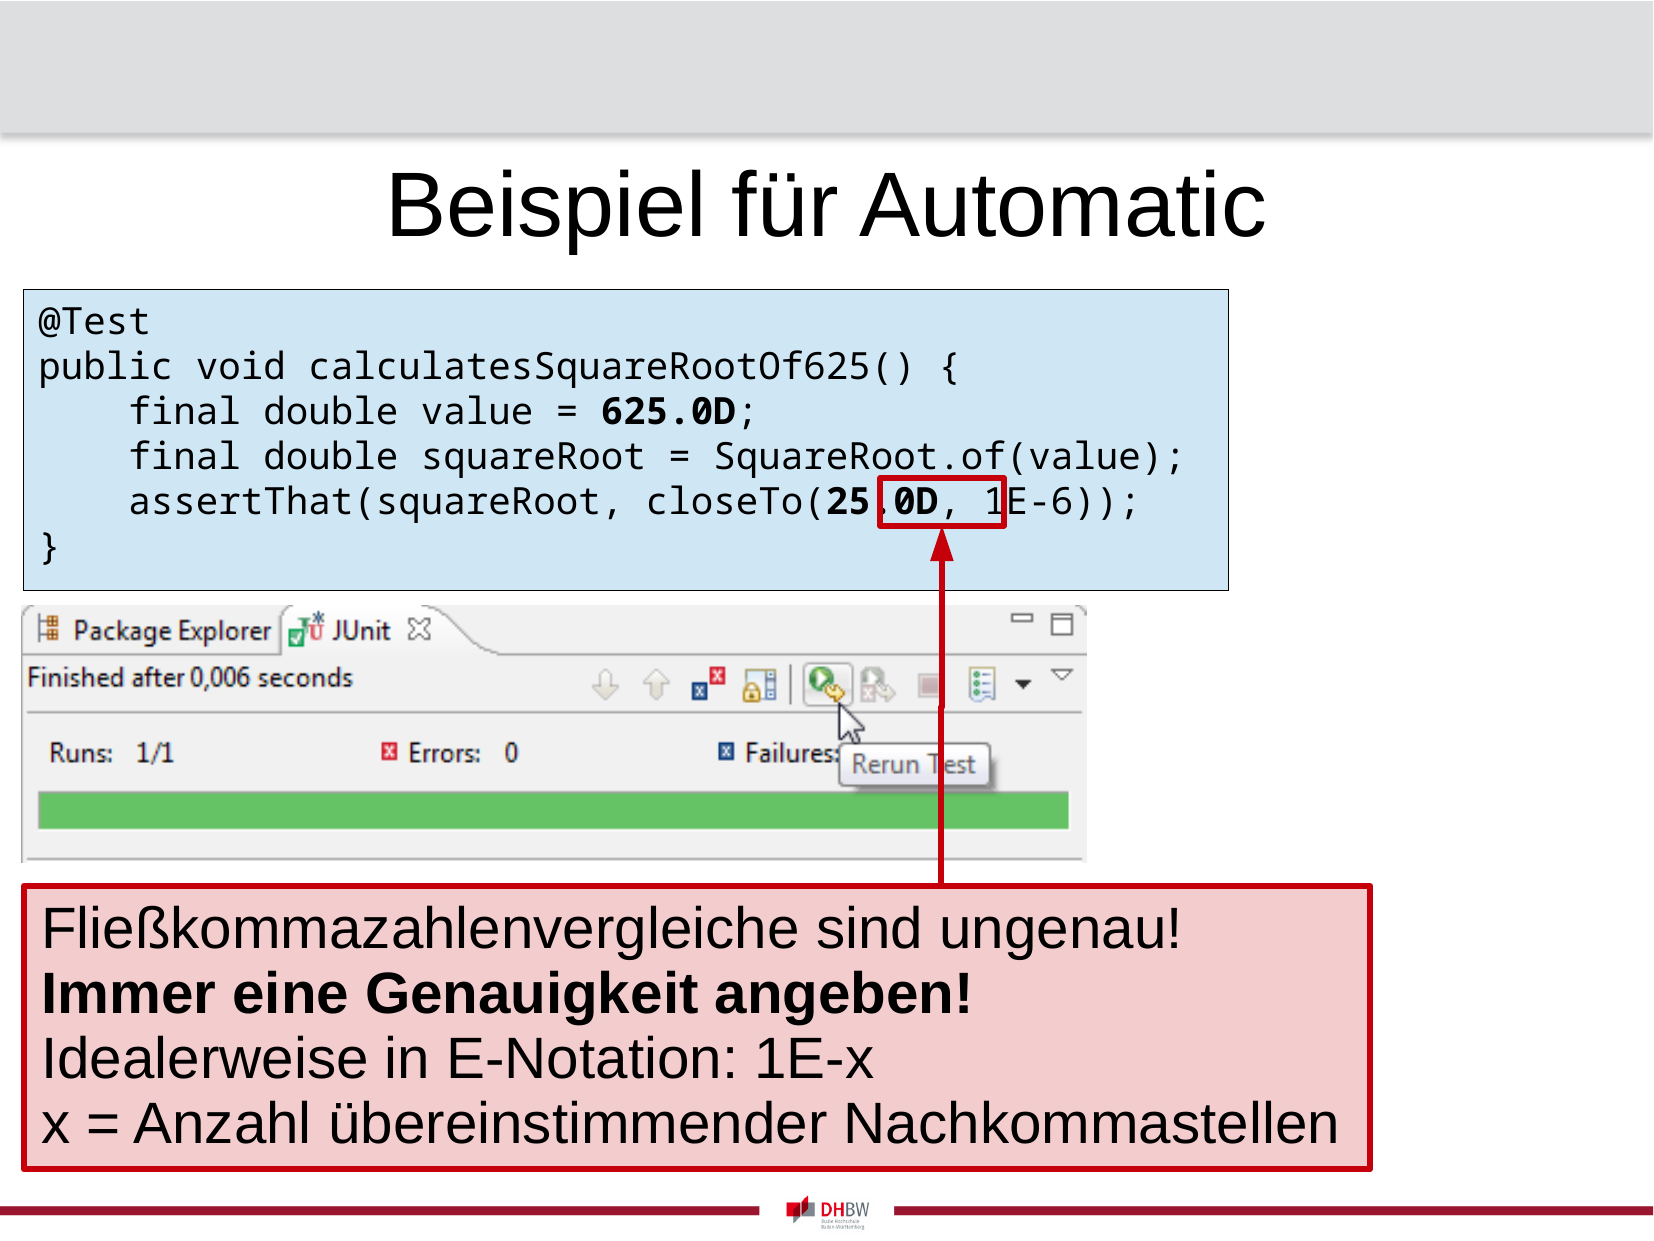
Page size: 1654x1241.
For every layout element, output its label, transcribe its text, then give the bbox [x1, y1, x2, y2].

text_box @Test public void calculatesSquareRootOf625() { final double value = 625.0D; final double squareRoot = SquareRoot.of(value); assertThat(squareRoot, closeTo(25.0D, 1E-6)); } [883, 481, 1001, 523]
text_box Fließkommazahlenvergleiche sind ungenau! Immer eine Genauigkeit angeben! Idealerweise in E-Notation: 1E-x x = Anzahl übereinstimmender Nachkommastellen [23, 885, 1371, 1170]
picture [0, 1, 1654, 1237]
text_box @Test public void calculatesSquareRootOf625() { final double value = 625.0D; final double squareRoot = SquareRoot.of(value); assertThat(squareRoot, closeTo(25.0D, 1E-6)); } [23, 289, 1229, 591]
title Beispiel für Automatic [82, 147, 1571, 257]
